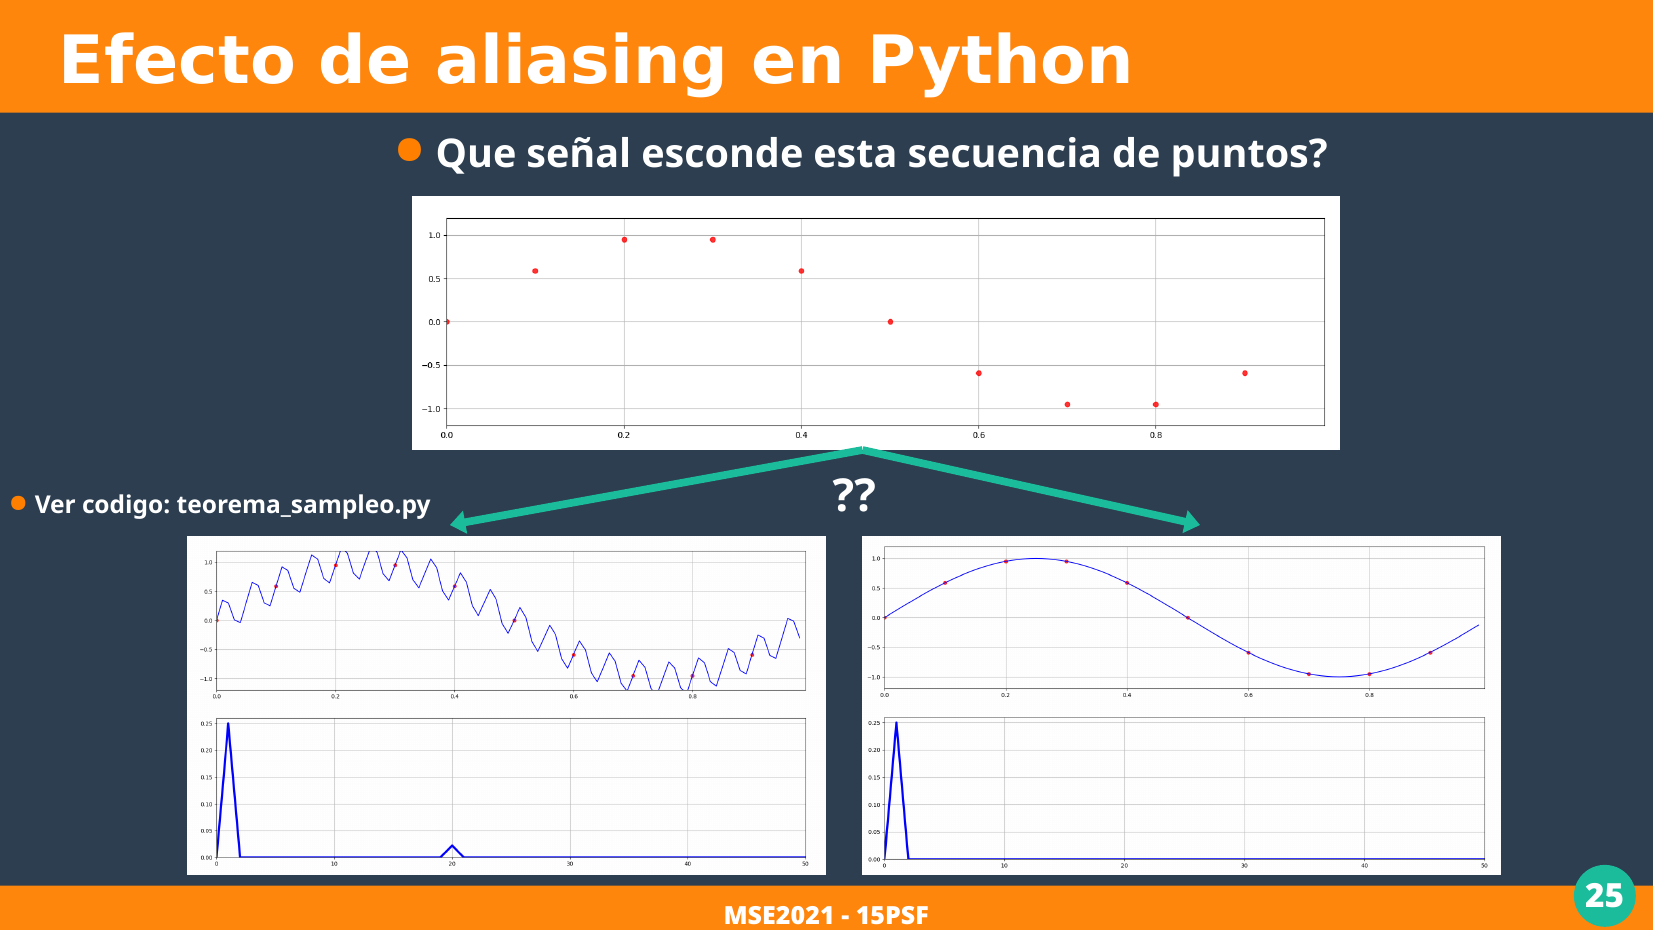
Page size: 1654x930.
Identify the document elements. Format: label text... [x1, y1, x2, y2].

picture [187, 536, 826, 875]
list Que señal esconde esta secuencia de puntos? [379, 125, 1355, 226]
list ?? [768, 462, 1088, 526]
list Ver codigo: teorema_sampleo.py [0, 487, 432, 550]
picture [862, 536, 1501, 875]
title Efecto de aliasing en Python [58, 1, 1594, 120]
picture [412, 226, 1340, 450]
